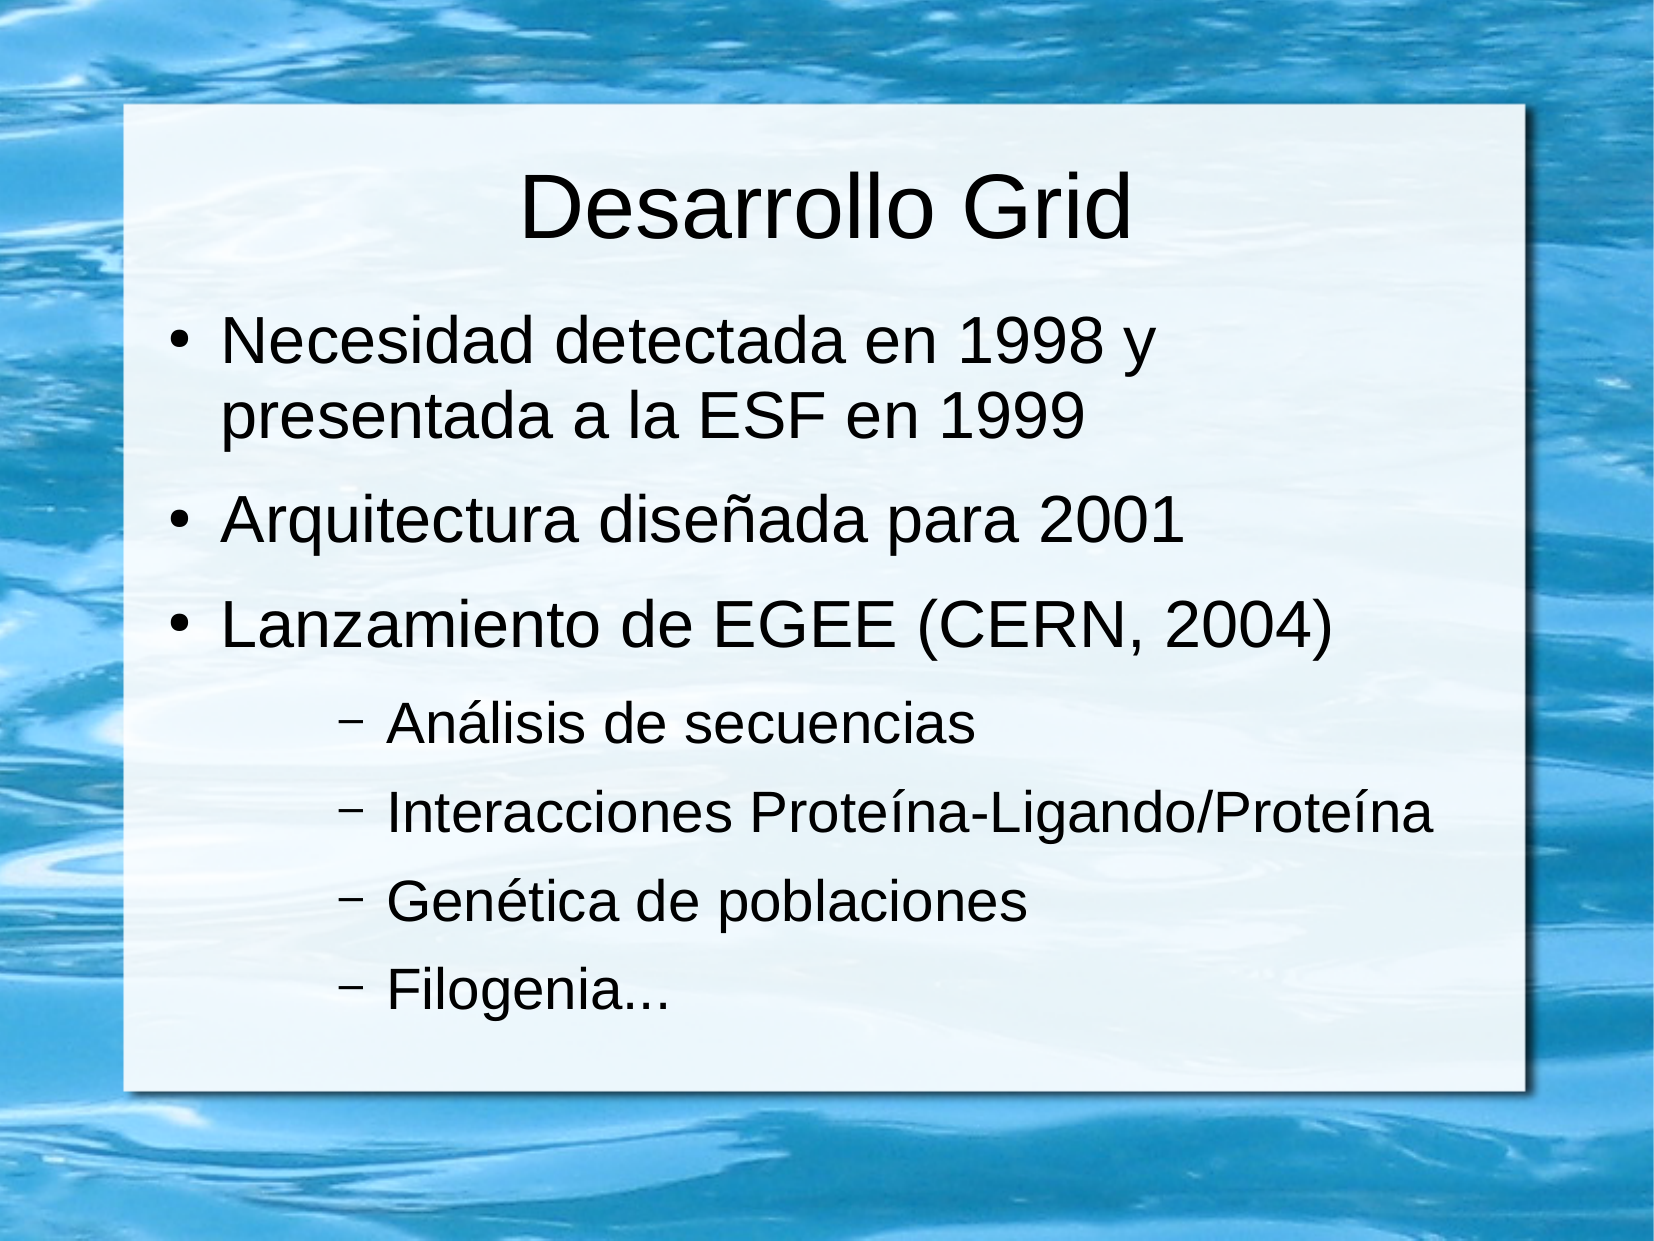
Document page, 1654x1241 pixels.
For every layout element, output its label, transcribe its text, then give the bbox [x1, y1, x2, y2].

picture [0, 0, 1654, 1241]
list Necesidad detectada en 1998 y presentada a la ESF en 1999 Arquitectura diseñada para 2001 Lanzamiento de EGEE (CERN, 2004) Análisis de secuencias Interacciones Proteína-Ligando/Proteína Genética de poblaciones Filogenia... [150, 303, 1509, 1108]
title Desarrollo Grid [147, 125, 1506, 288]
